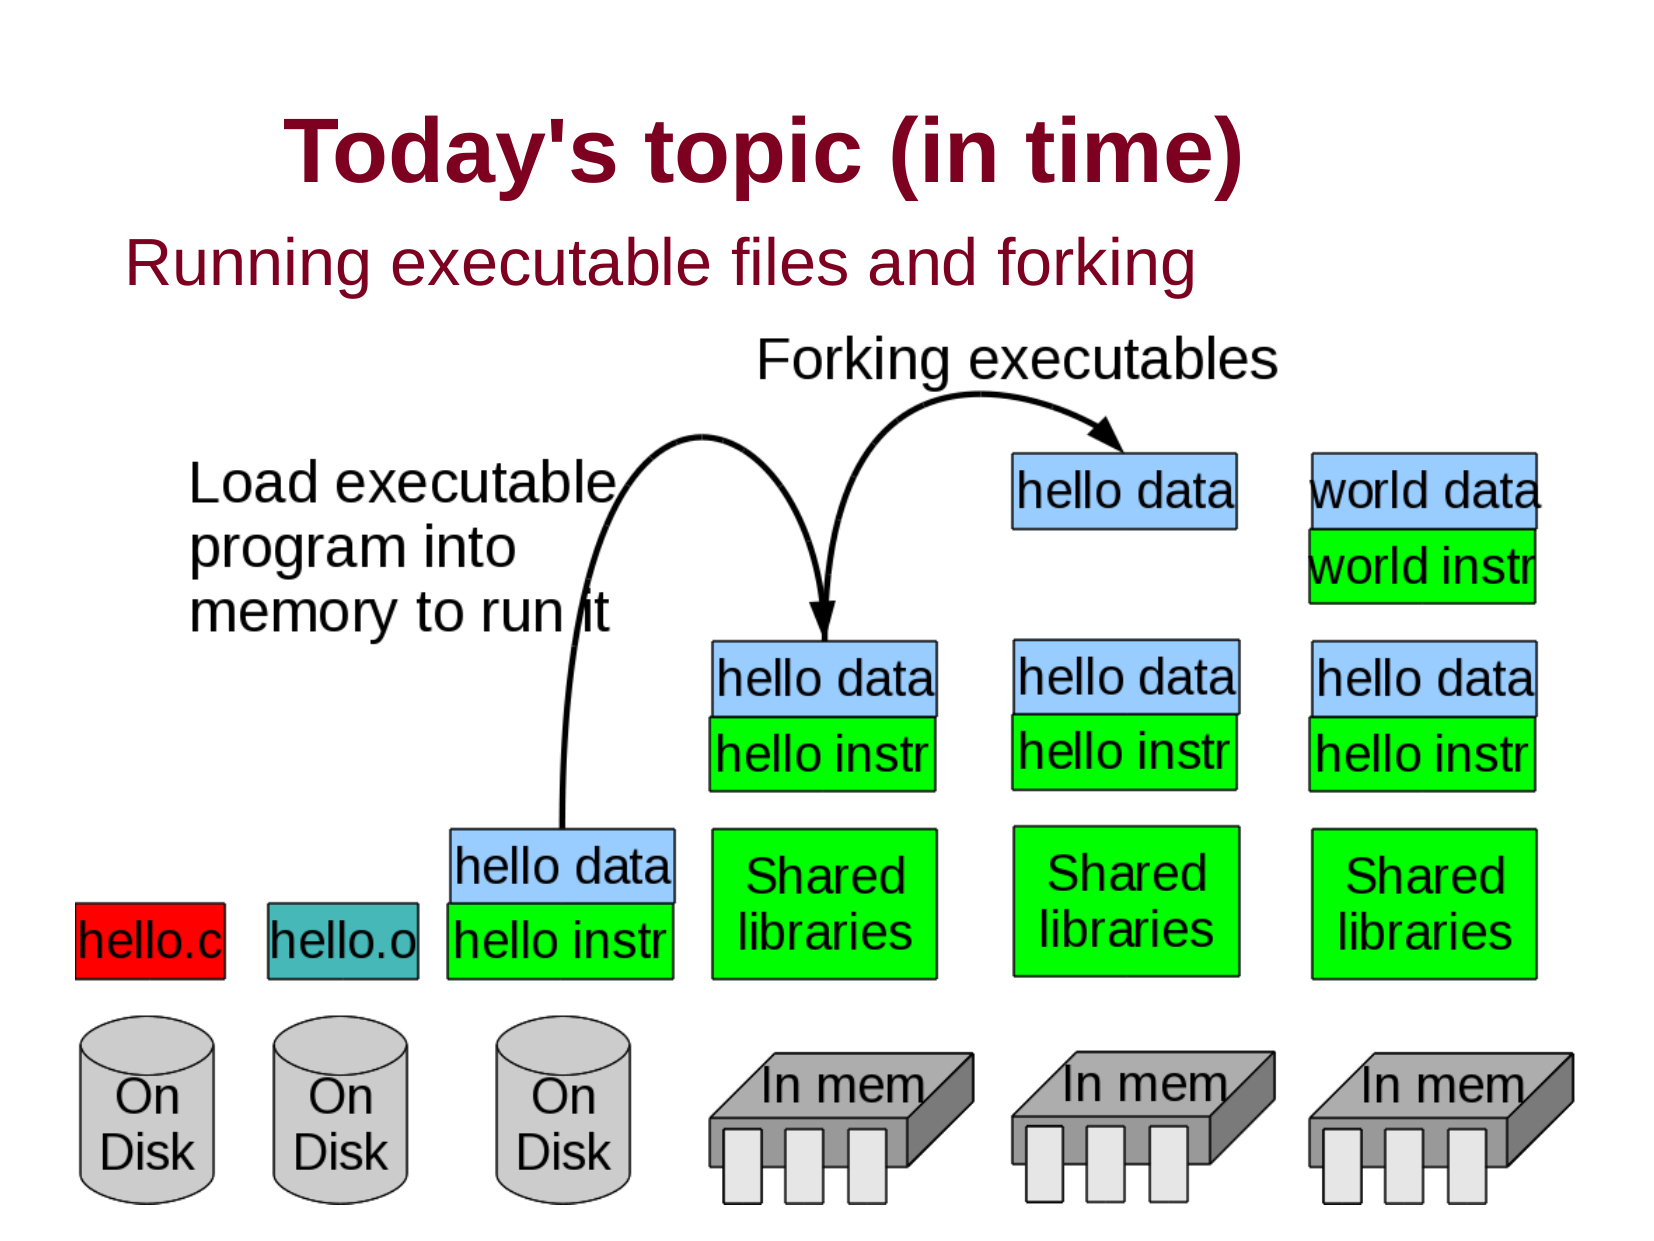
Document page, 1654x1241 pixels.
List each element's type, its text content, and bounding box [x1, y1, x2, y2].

list Running executable files and forking [124, 225, 1613, 372]
title Today's topic (in time) [118, 94, 1412, 207]
picture [0, 0, 1654, 1241]
